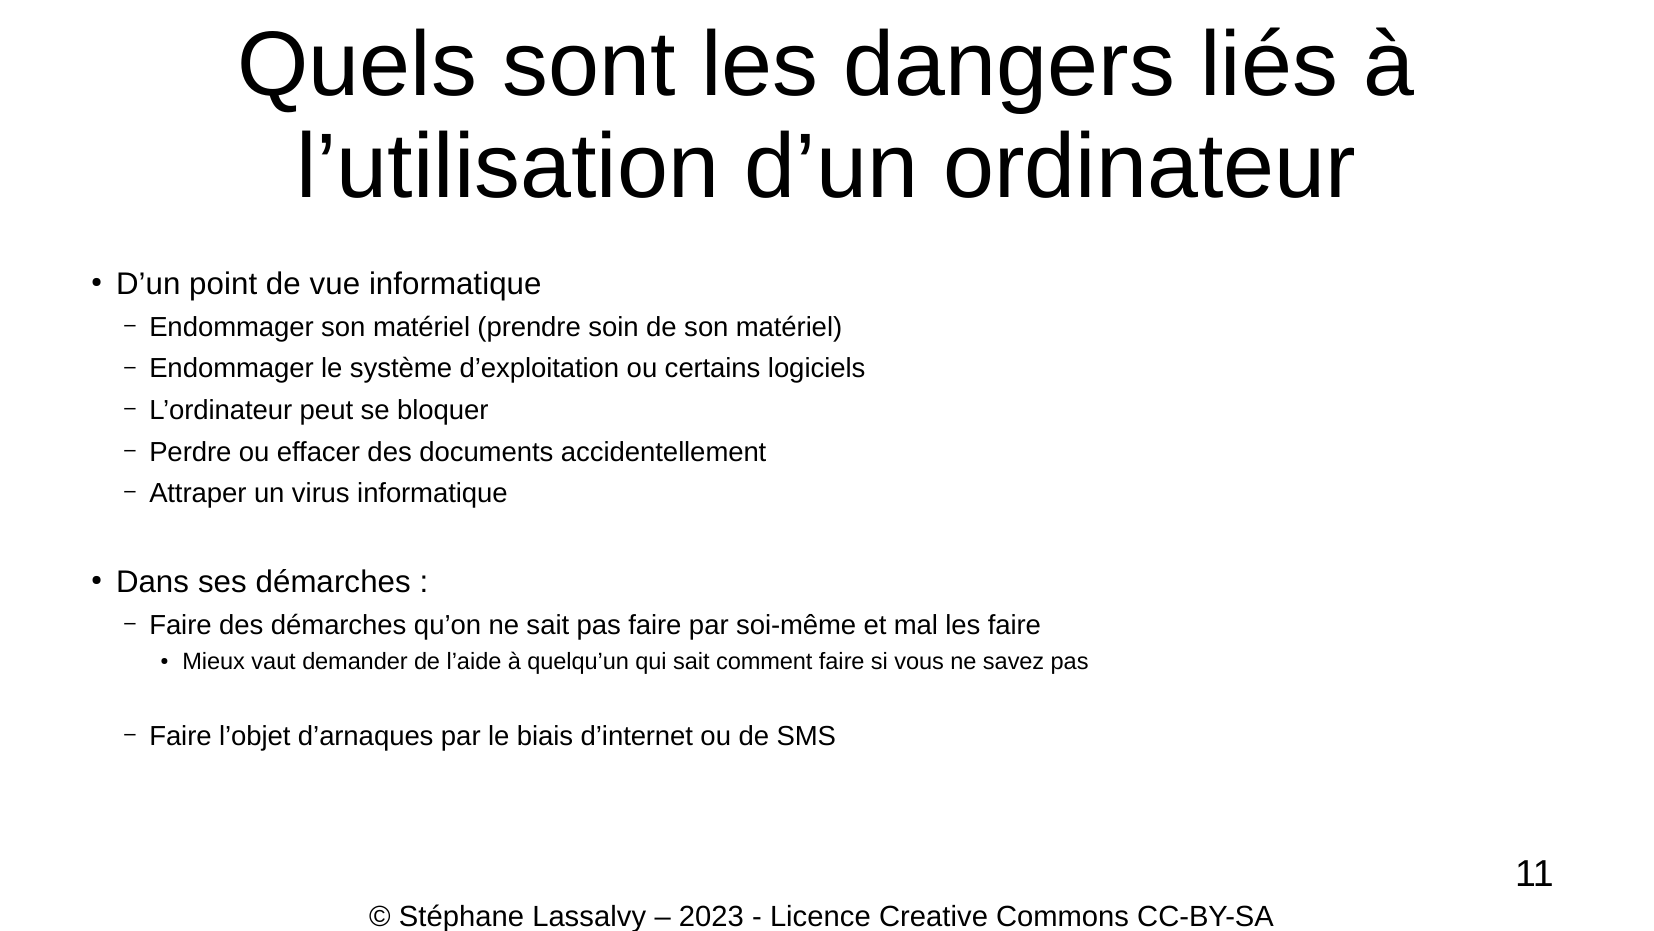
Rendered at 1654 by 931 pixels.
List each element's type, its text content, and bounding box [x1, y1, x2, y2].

list D’un point de vue informatique Endommager son matériel (prendre soin de son matériel) Endommager le système d’exploitation ou certains logiciels L’ordinateur peut se bloquer Perdre ou effacer des documents accidentellement Attraper un virus informatique Dans ses démarches : Faire des démarches qu’on ne sait pas faire par soi-même et mal les faire Mieux vaut demander de l’aide à quelqu’un qui sait comment faire si vous ne savez pas Faire l’objet d’arnaques par le biais d’internet ou de SMS [82, 217, 1571, 757]
text_box © Stéphane Lassalvy – 2023 - Licence Creative Commons CC-BY-SA [354, 893, 1300, 931]
text_box 16 [1500, 845, 1654, 916]
title Quels sont les dangers liés à l’utilisation d’un ordinateur [82, 12, 1571, 217]
